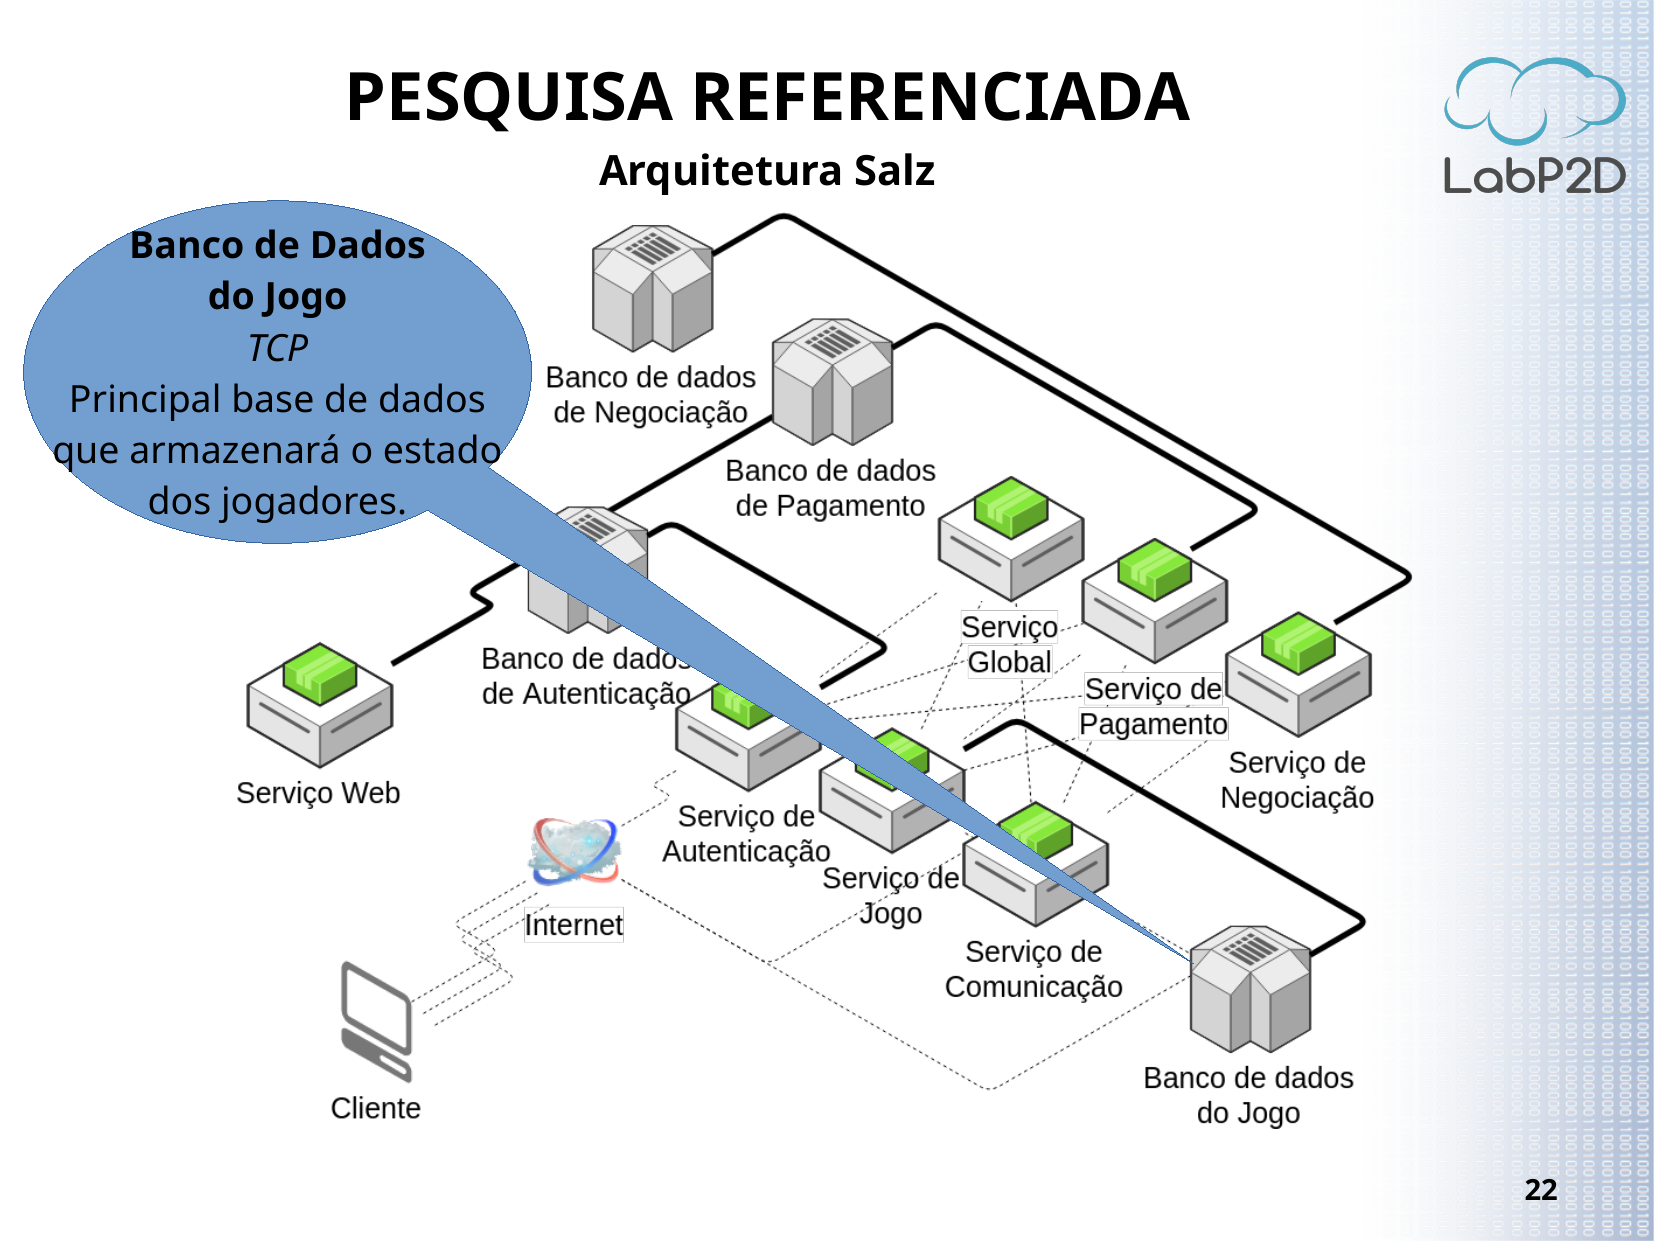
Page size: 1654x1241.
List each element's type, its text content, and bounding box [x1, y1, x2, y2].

text_box Banco de Dados do Jogo TCP Principal base de dados que armazenará o estado dos jogadores. [23, 200, 1194, 964]
picture [236, 1, 1654, 1240]
title PESQUISA REFERENCIADA Arquitetura Salz [82, 19, 1453, 227]
